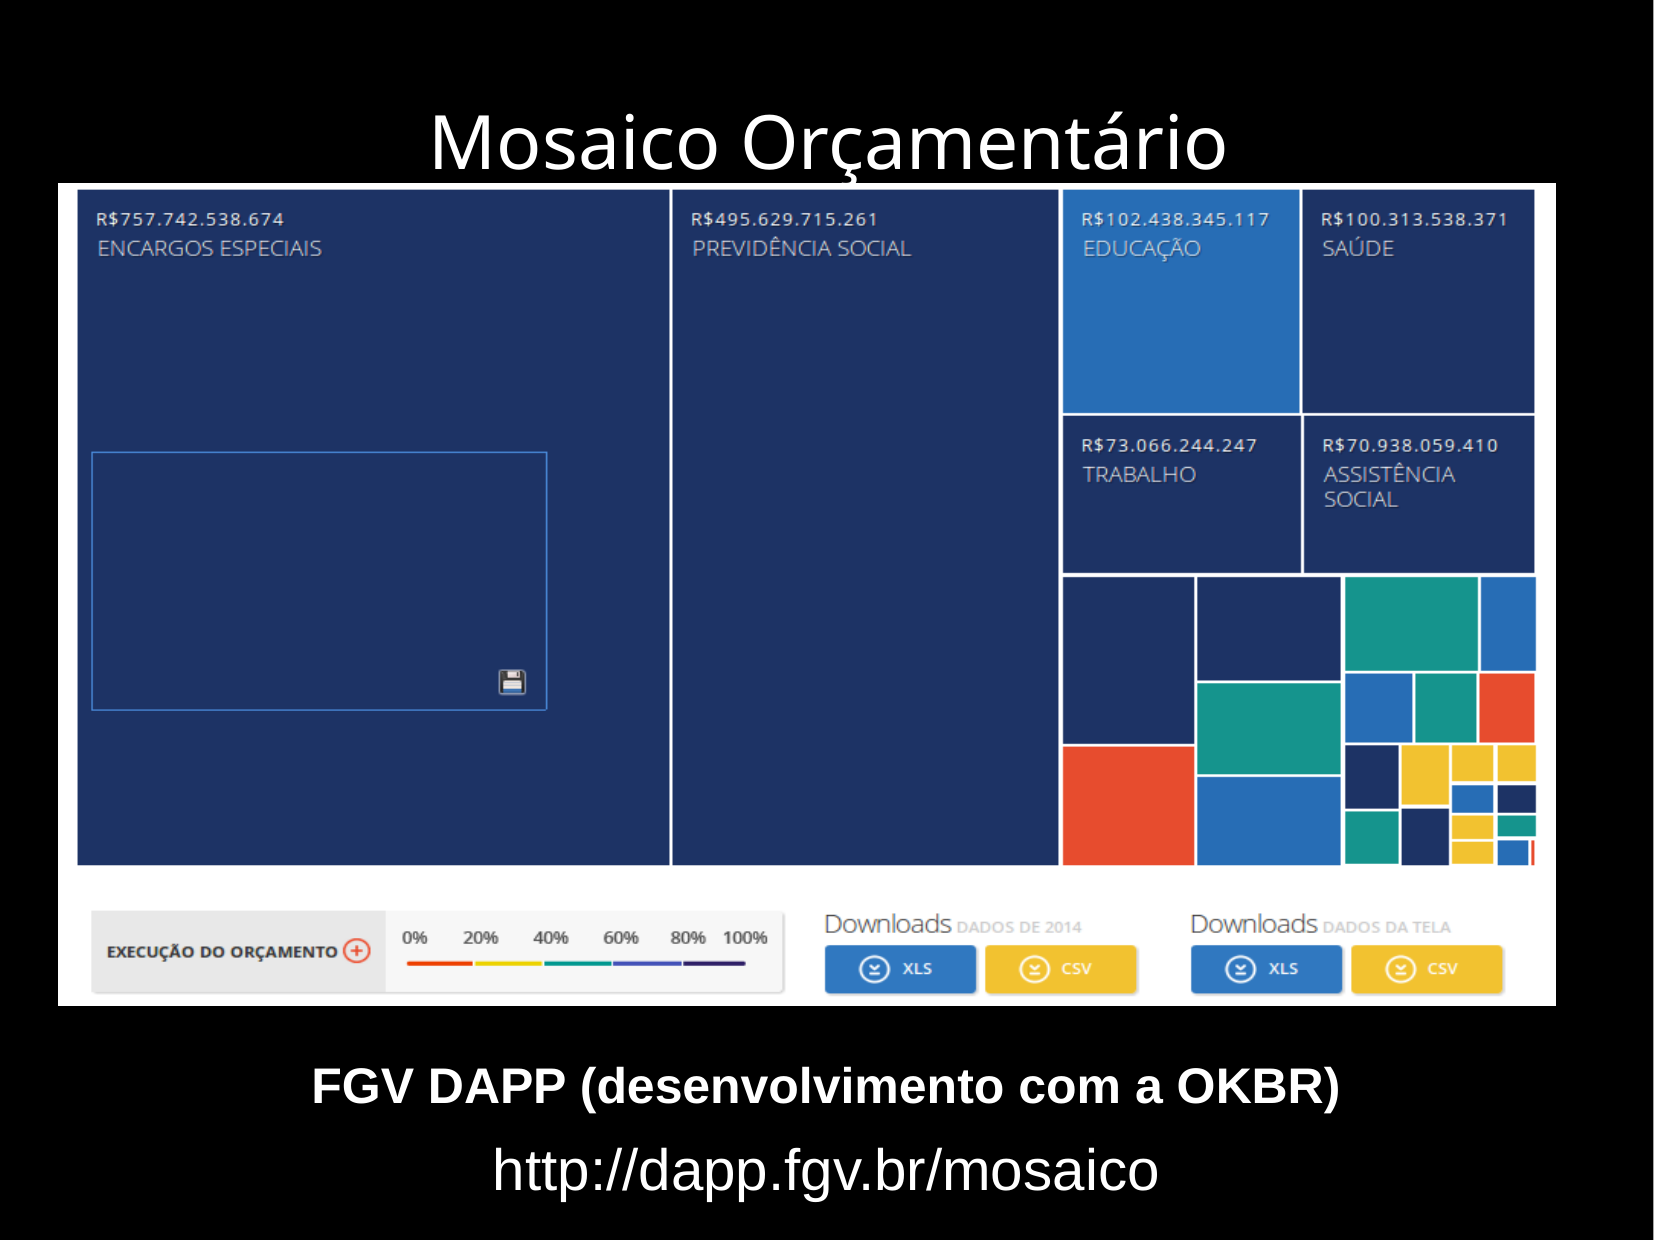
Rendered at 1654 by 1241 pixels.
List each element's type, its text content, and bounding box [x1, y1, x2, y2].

title Mosaico Orçamentário [85, 36, 1574, 244]
text_box http://dapp.fgv.br/mosaico [477, 1131, 1176, 1211]
text_box FGV DAPP (desenvolvimento com a OKBR) [296, 1051, 1357, 1131]
picture [58, 183, 1556, 1007]
